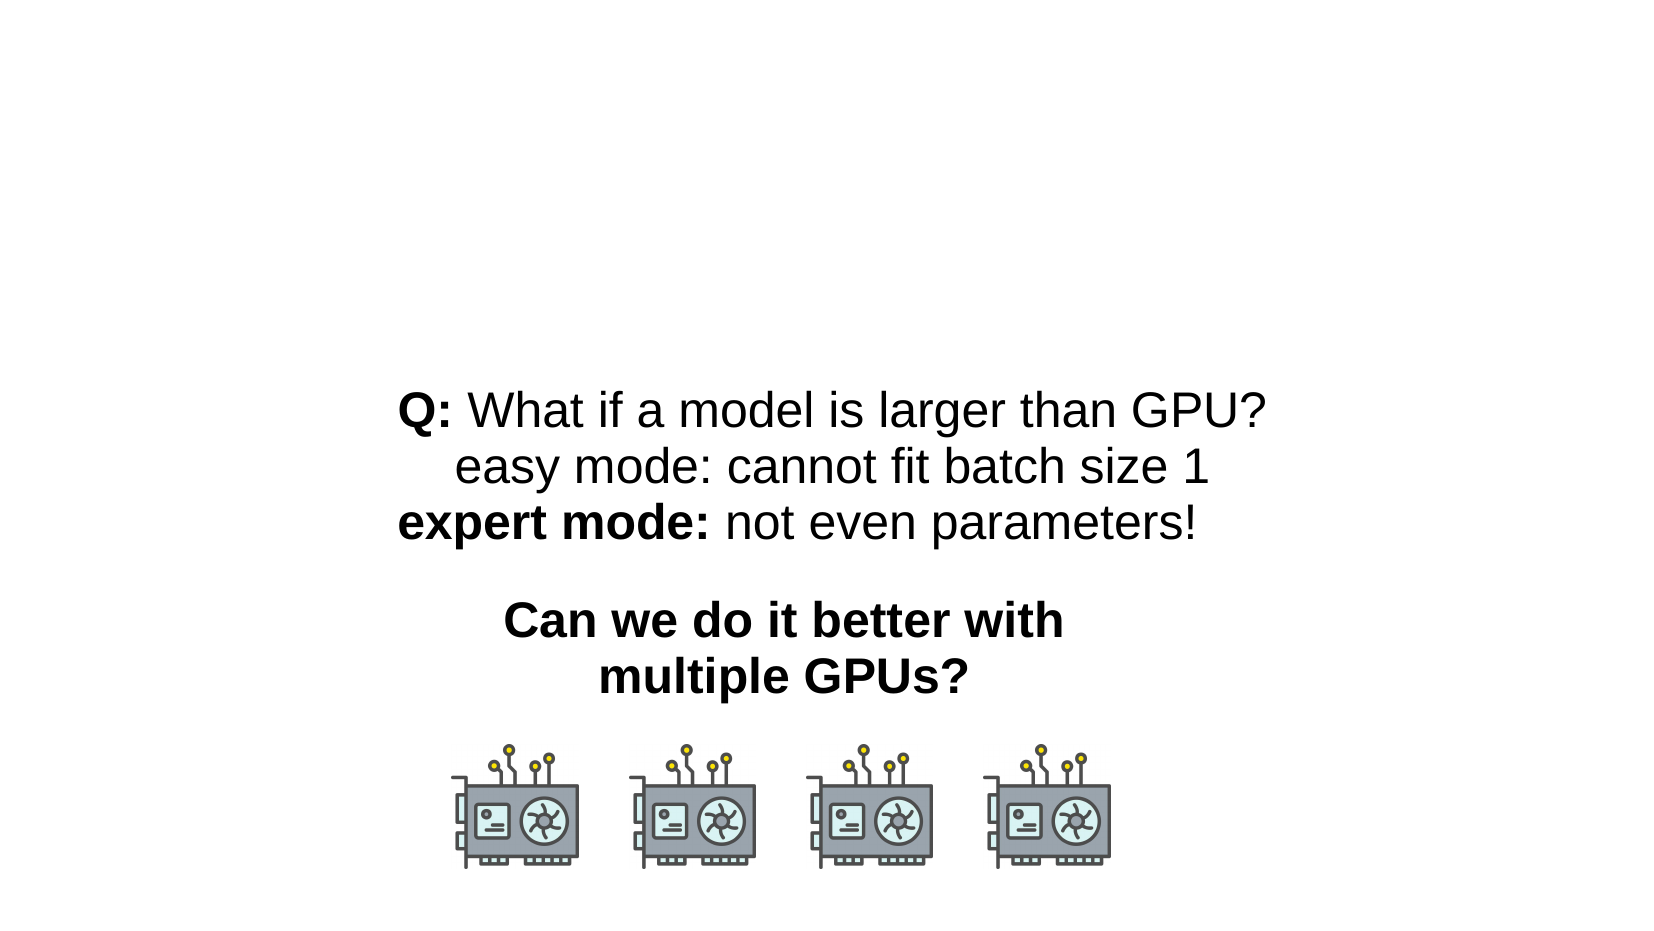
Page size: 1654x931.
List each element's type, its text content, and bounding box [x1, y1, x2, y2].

picture [806, 744, 933, 869]
picture [451, 744, 579, 869]
picture [983, 744, 1111, 869]
picture [629, 744, 756, 869]
subtitle Q: What if a model is larger than GPU? easy mode: cannot fit batch size 1 expert mode: not even parameters! [88, 335, 1577, 876]
text_box Can we do it better with multiple GPUs? [445, 584, 1124, 712]
